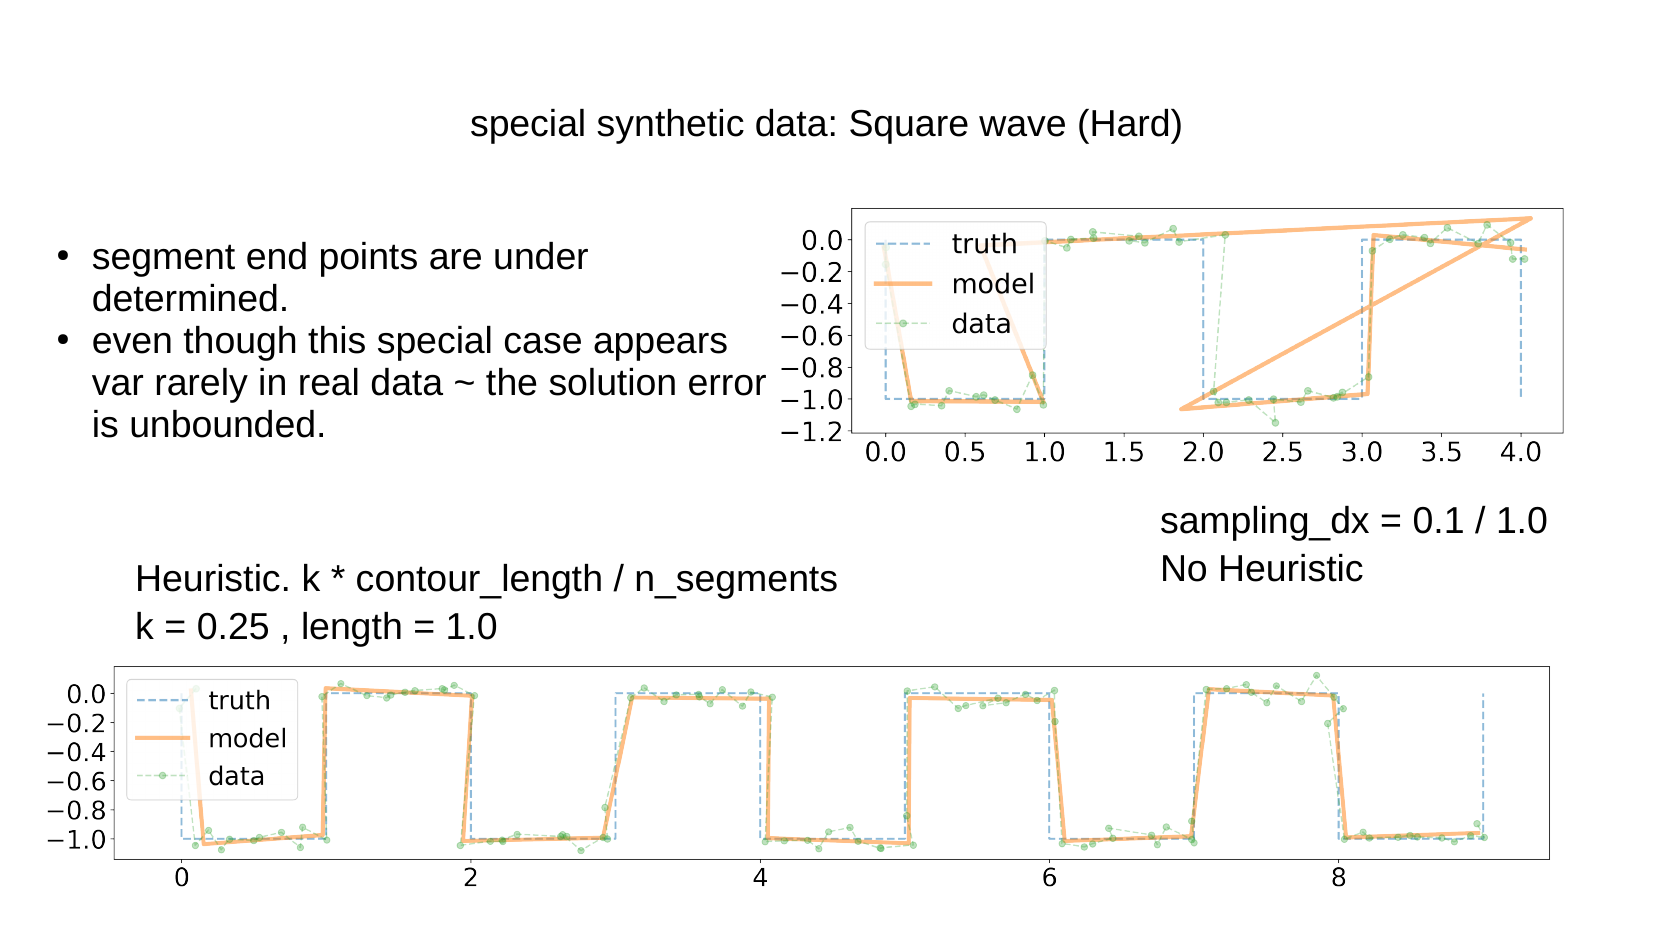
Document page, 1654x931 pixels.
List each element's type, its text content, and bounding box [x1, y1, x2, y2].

picture [37, 659, 1557, 899]
picture [770, 200, 1571, 475]
title special synthetic data: Square wave (Hard) [82, 45, 1571, 201]
text_box sampling_dx = 0.1 / 1.0 No Heuristic [1109, 492, 1654, 745]
text_box segment end points are under determined. even though this special case appears var rarely in real data ~ the solution error is unbounded. [41, 228, 784, 453]
text_box Heuristic. k * contour_length / n_segments k = 0.25 , length = 1.0 [85, 550, 871, 655]
